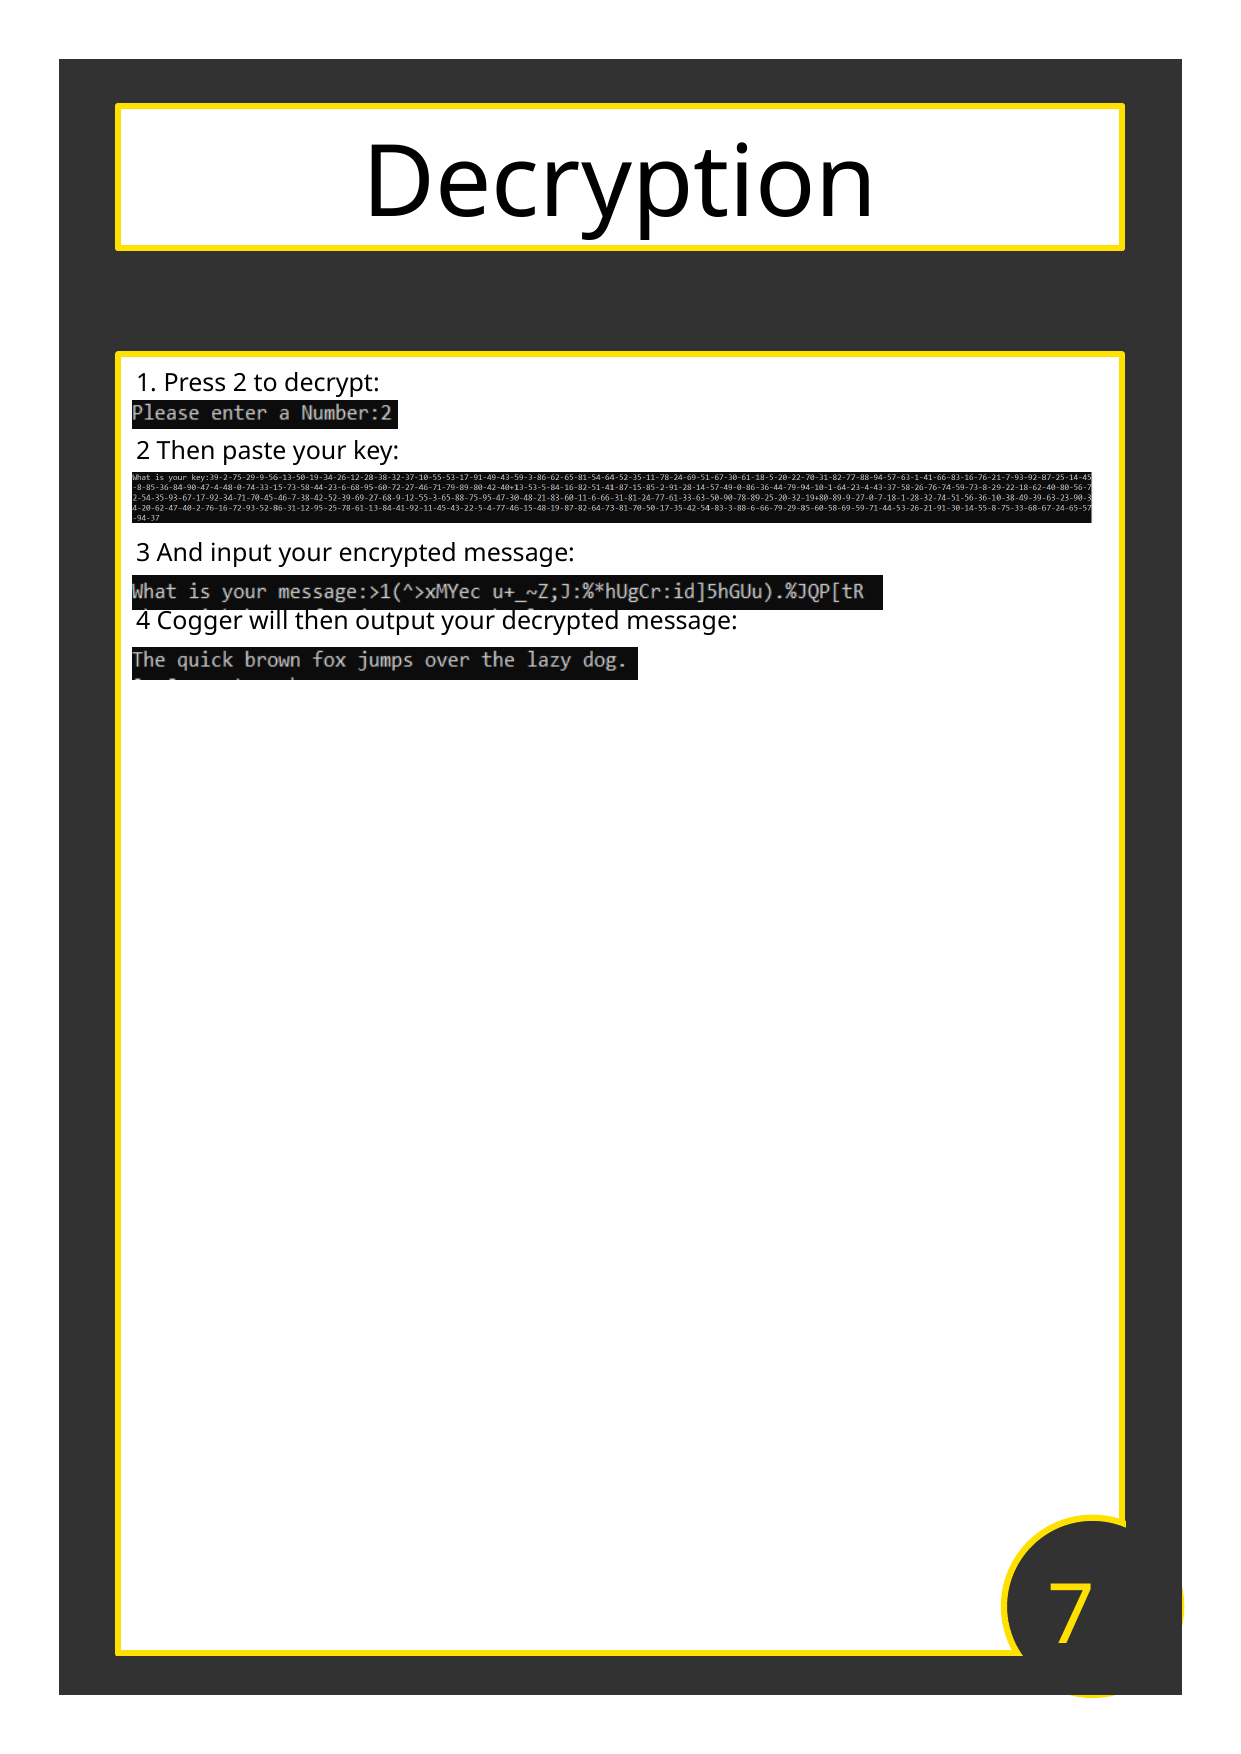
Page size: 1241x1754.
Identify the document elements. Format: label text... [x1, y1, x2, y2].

picture [132, 472, 1093, 523]
picture [132, 575, 883, 610]
picture [132, 647, 638, 680]
text_box [59, 59, 1182, 1695]
picture [132, 400, 398, 429]
text_box 1. Press 2 to decrypt: 2 Then paste your key: 3 And input your encrypted message: 4 Cogger will then output your decrypted message: [118, 354, 1123, 1654]
text_box 7 [1003, 1517, 1126, 1656]
text_box Decryption [118, 106, 1123, 249]
